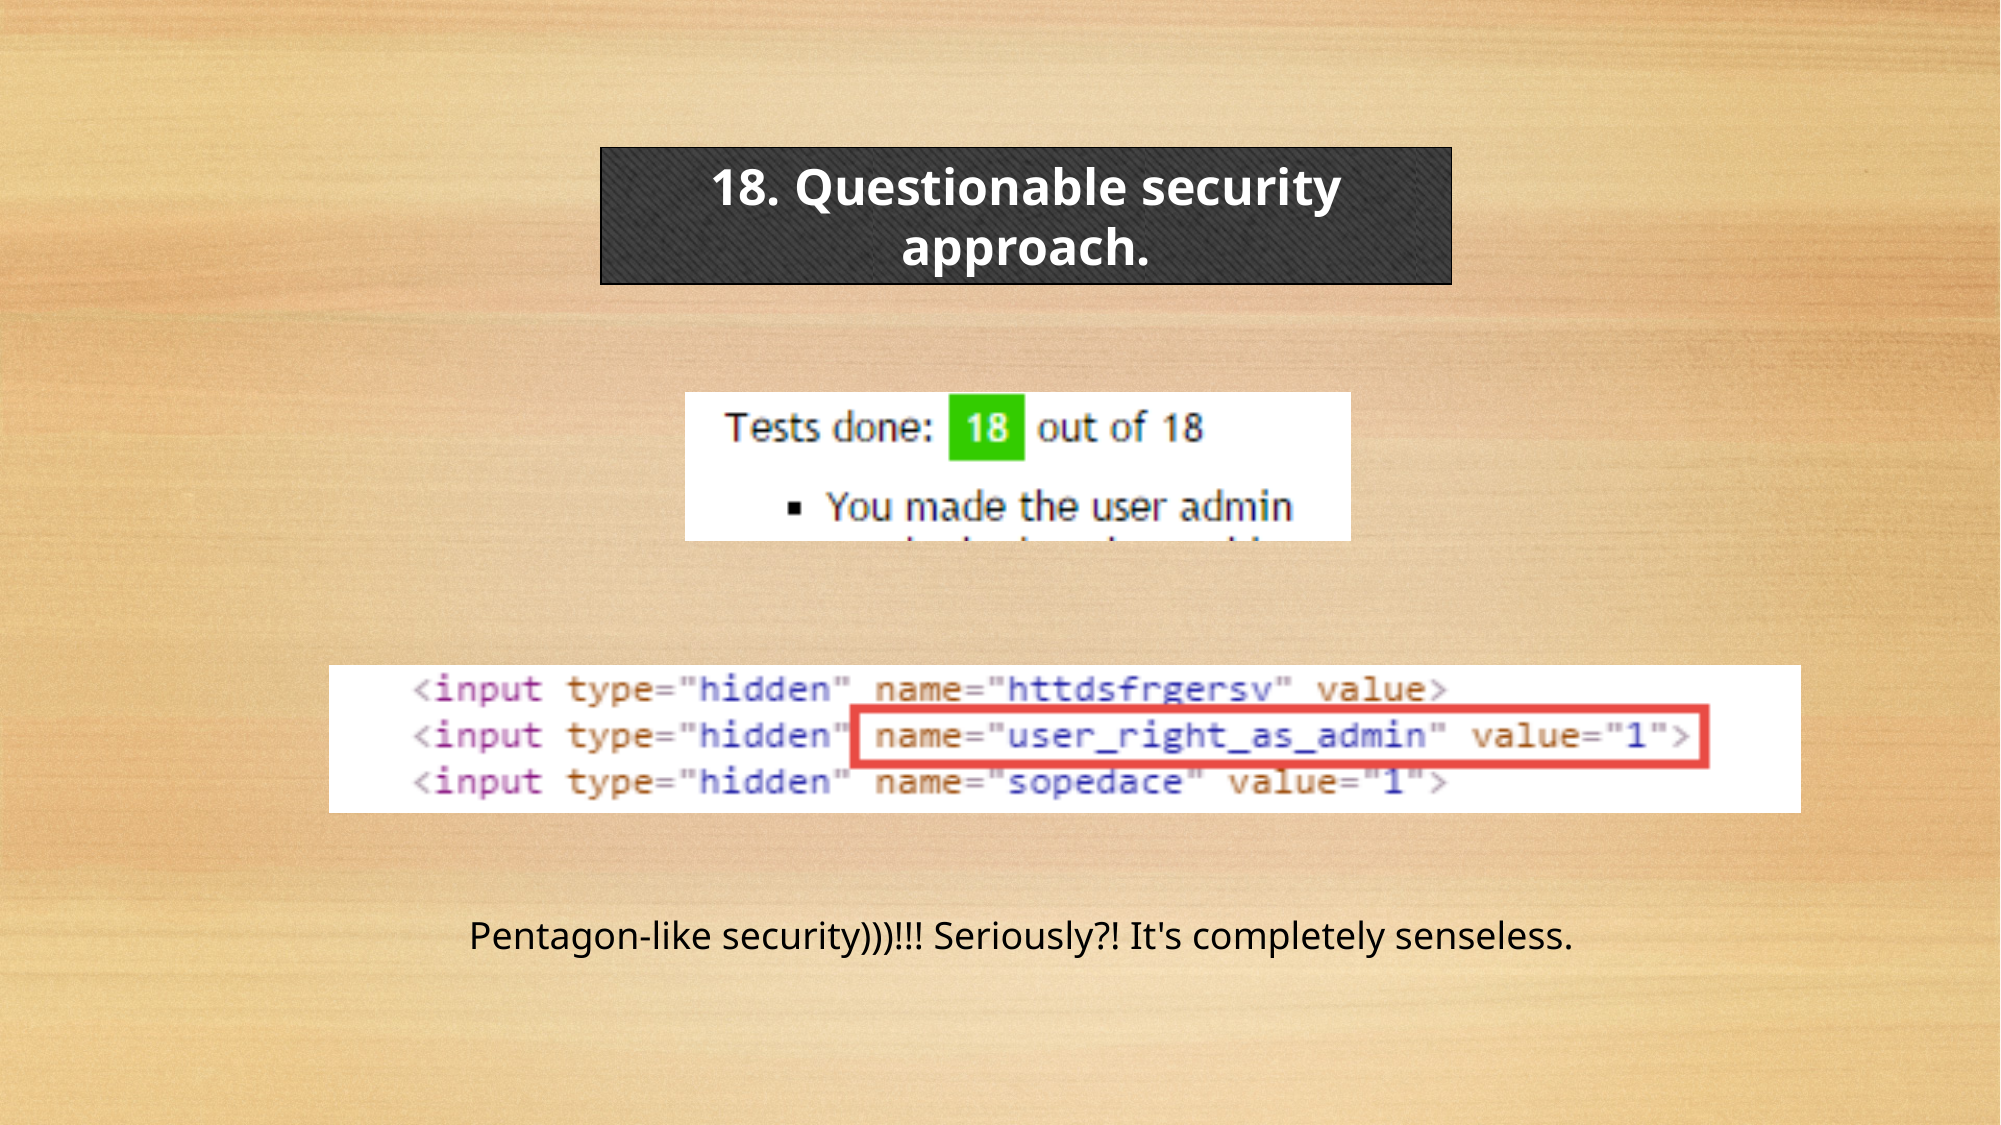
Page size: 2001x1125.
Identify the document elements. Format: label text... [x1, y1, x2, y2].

picture [329, 665, 1801, 813]
text_box 18. Questionable security approach. [601, 147, 1452, 284]
text_box Pentagon-like security)))!!! Seriously?! It's completely senseless. [241, 904, 1813, 966]
picture [685, 392, 1351, 541]
